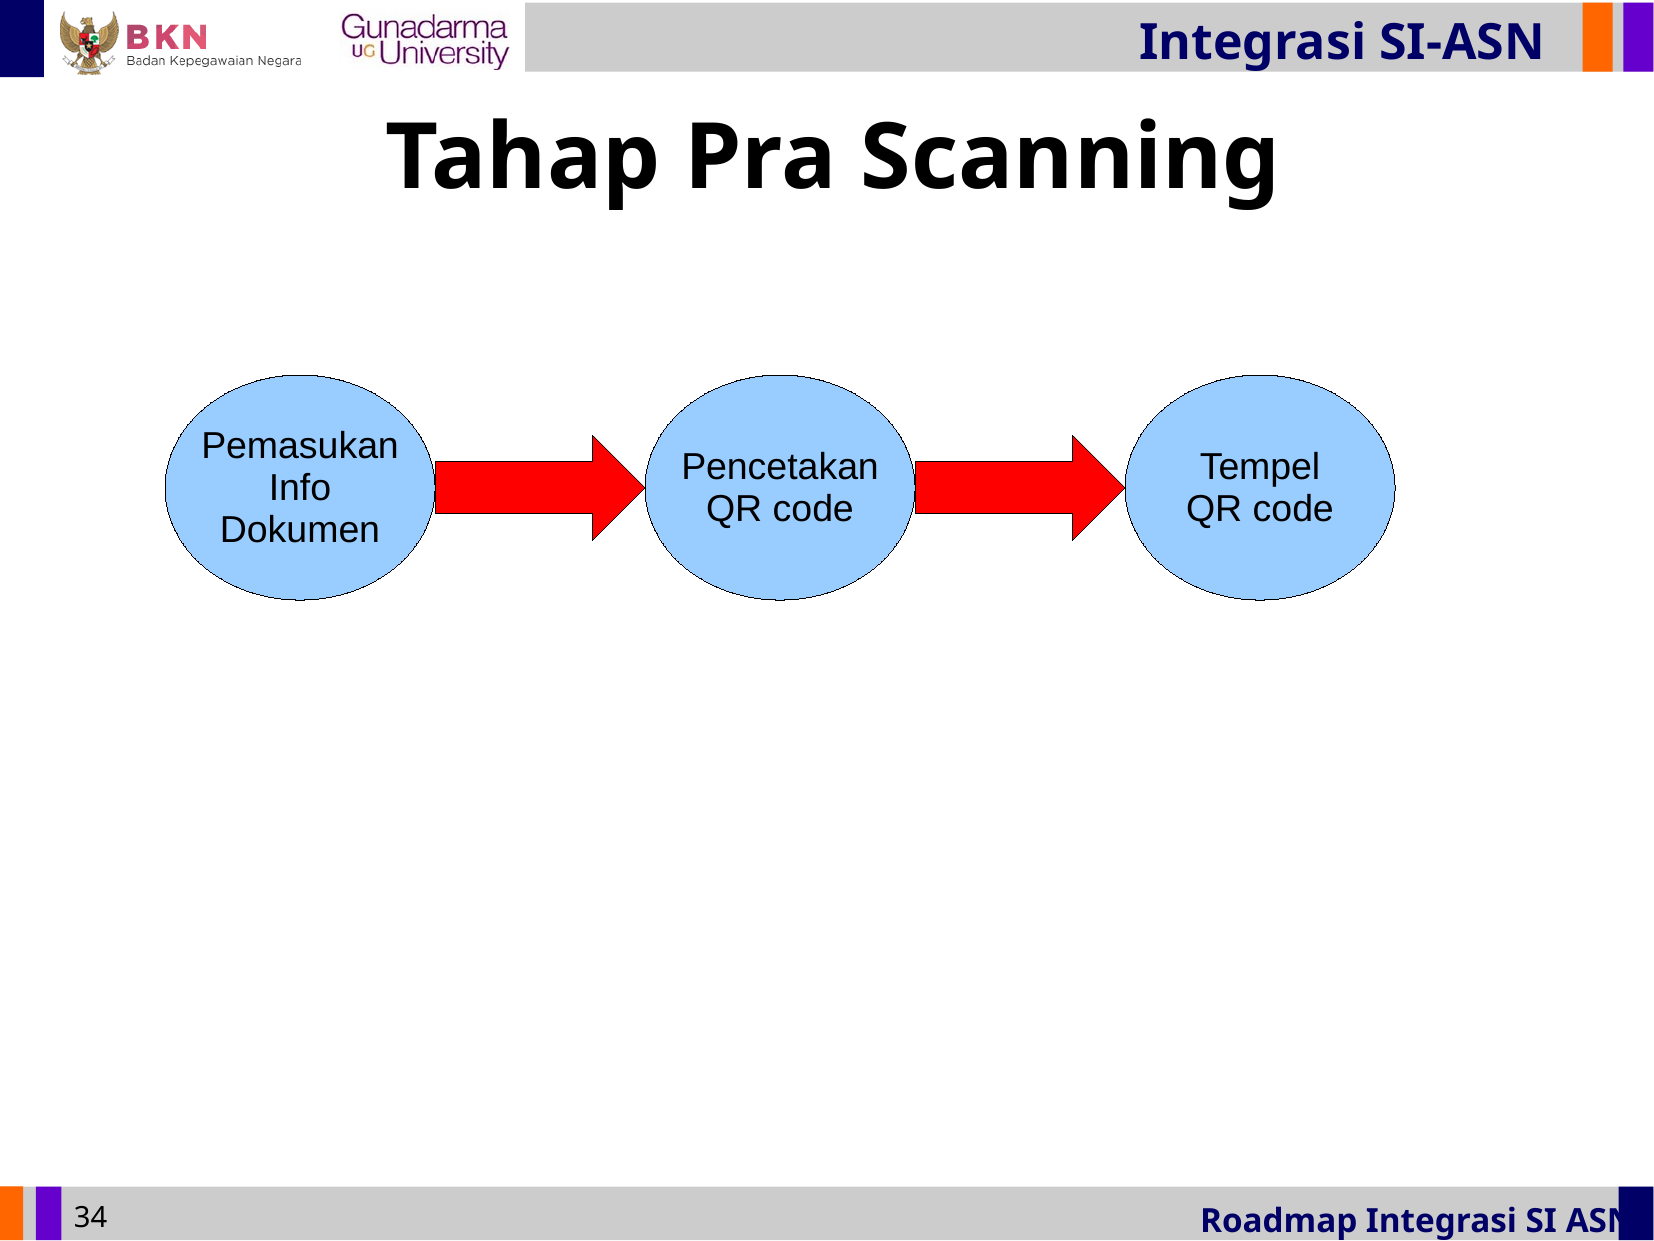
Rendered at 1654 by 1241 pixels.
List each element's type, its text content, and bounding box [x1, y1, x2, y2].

text_box Pencetakan QR code [645, 375, 915, 601]
text_box [435, 435, 646, 541]
title Tahap Pra Scanning [77, 90, 1591, 217]
text_box [915, 435, 1126, 541]
text_box Tempel QR code [1125, 375, 1396, 601]
text_box Pemasukan Info Dokumen [165, 375, 435, 601]
picture [60, 11, 301, 75]
picture [340, 0, 510, 70]
